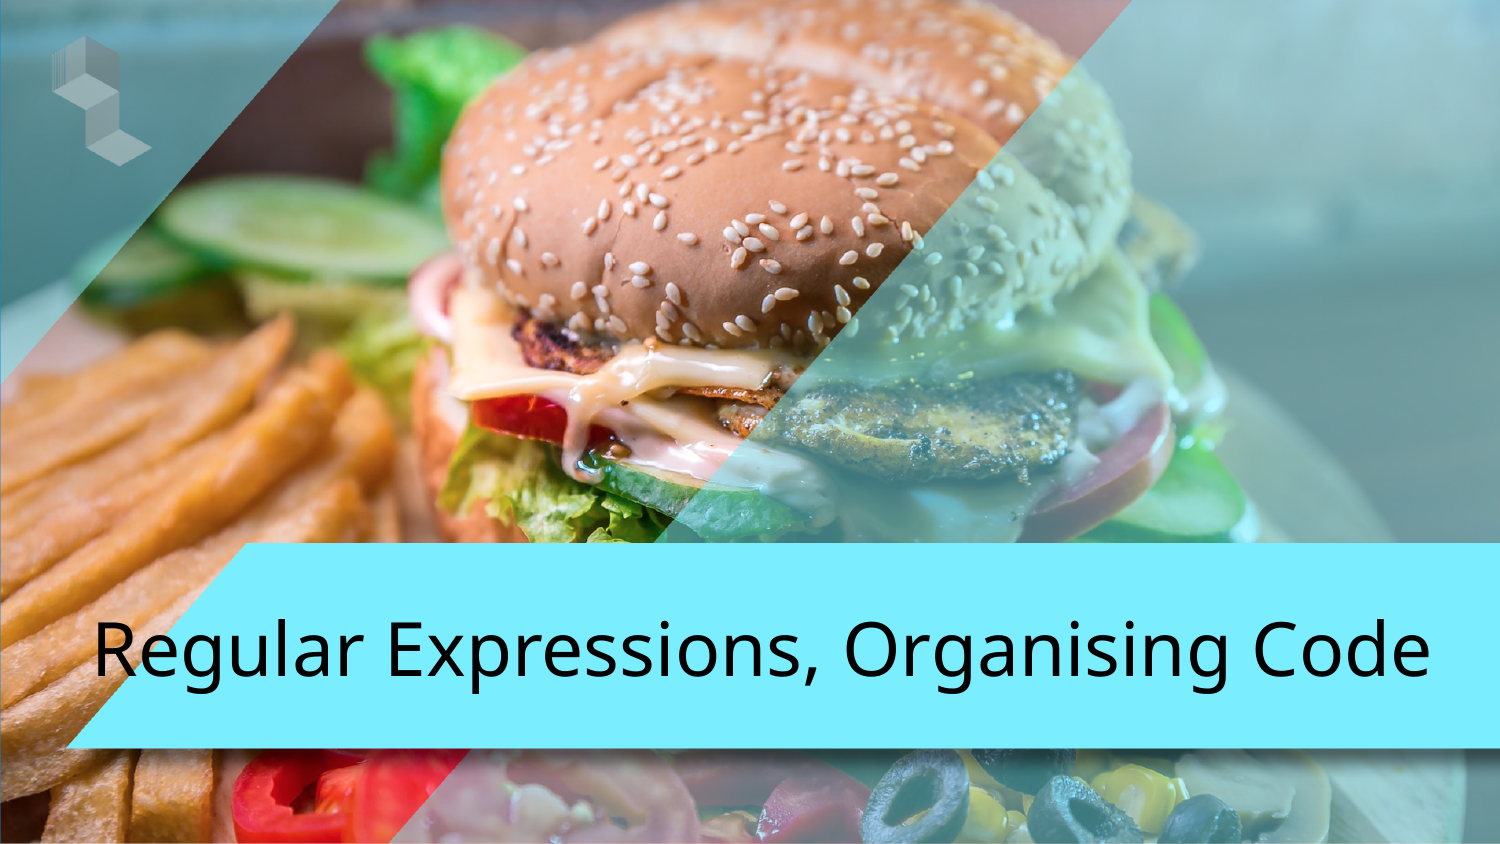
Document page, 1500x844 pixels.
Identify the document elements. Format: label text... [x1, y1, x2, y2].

title Regular Expressions, Organising Code [51, 577, 1449, 716]
picture [0, 0, 1500, 844]
